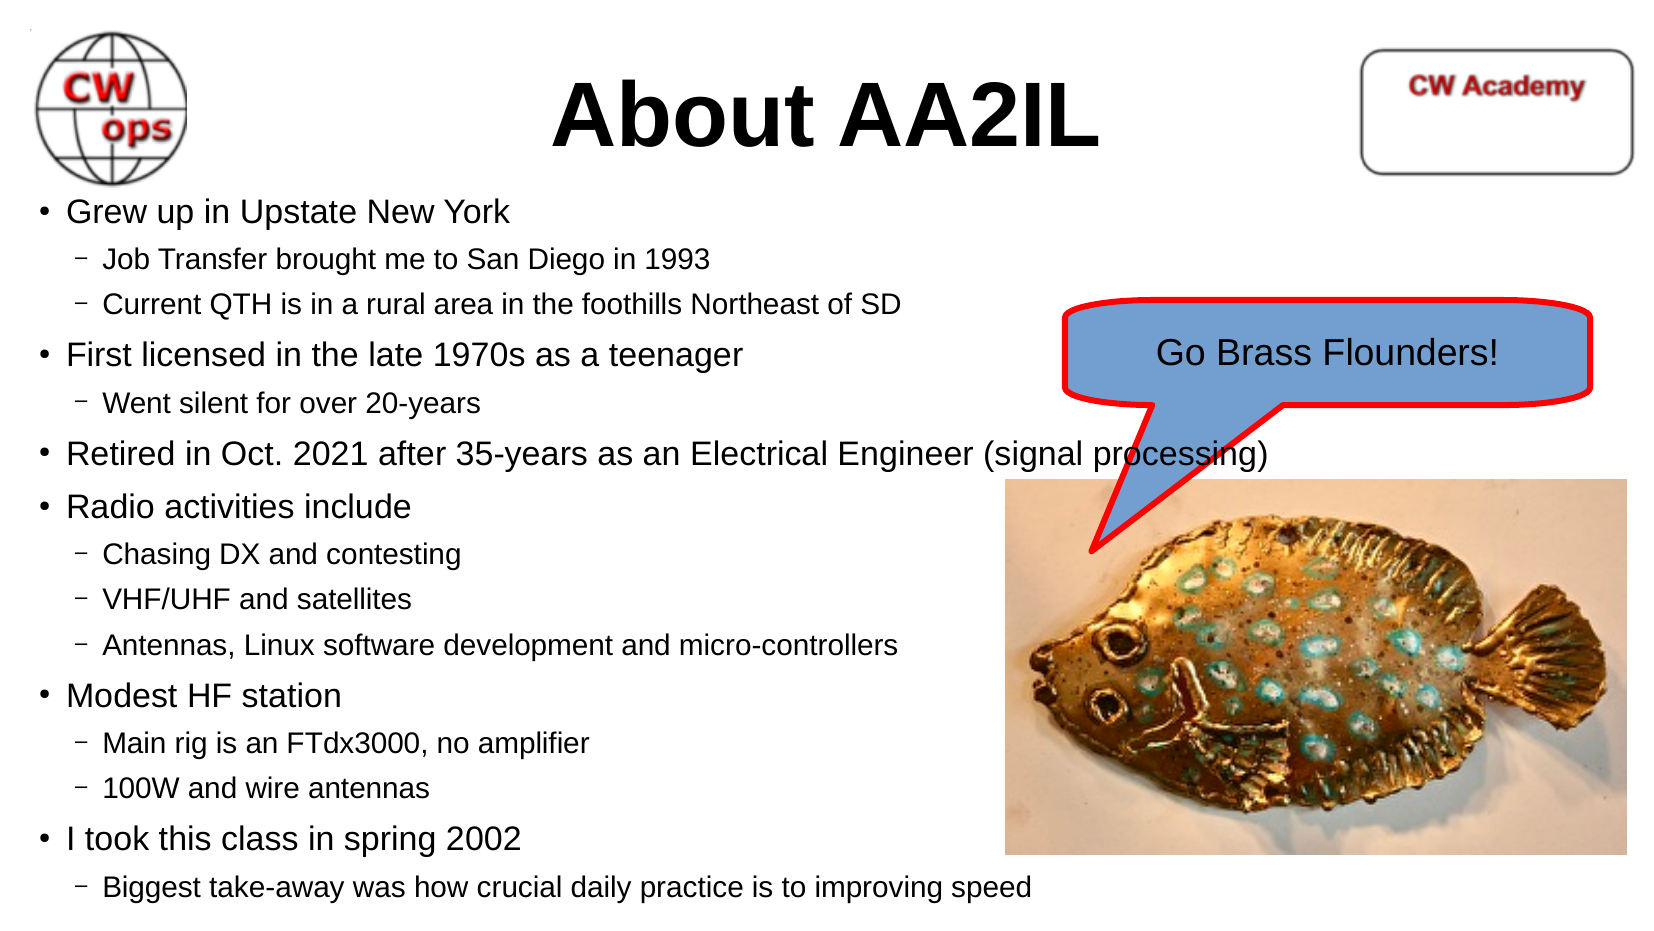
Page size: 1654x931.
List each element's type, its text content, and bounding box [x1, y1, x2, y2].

picture [1591, 479, 1627, 856]
title About AA2IL [82, 37, 1571, 192]
picture [30, 29, 187, 192]
list Grew up in Upstate New York Job Transfer brought me to San Diego in 1993 Current QTH is in a rural area in the foothills Northeast of SD First licensed in the late 1970s as a teenager Went silent for over 20-years Retired in Oct. 2021 after 35-years as an Electrical Engineer (signal processing) Radio activities include Chasing DX and contesting VHF/UHF and satellites Antennas, Linux software development and micro-controllers Modest HF station Main rig is an FTdx3000, no amplifier 100W and wire antennas I took this class in spring 2002 Biggest take-away was how crucial daily practice is to improving speed [30, 192, 1591, 916]
picture [1571, 37, 1640, 186]
